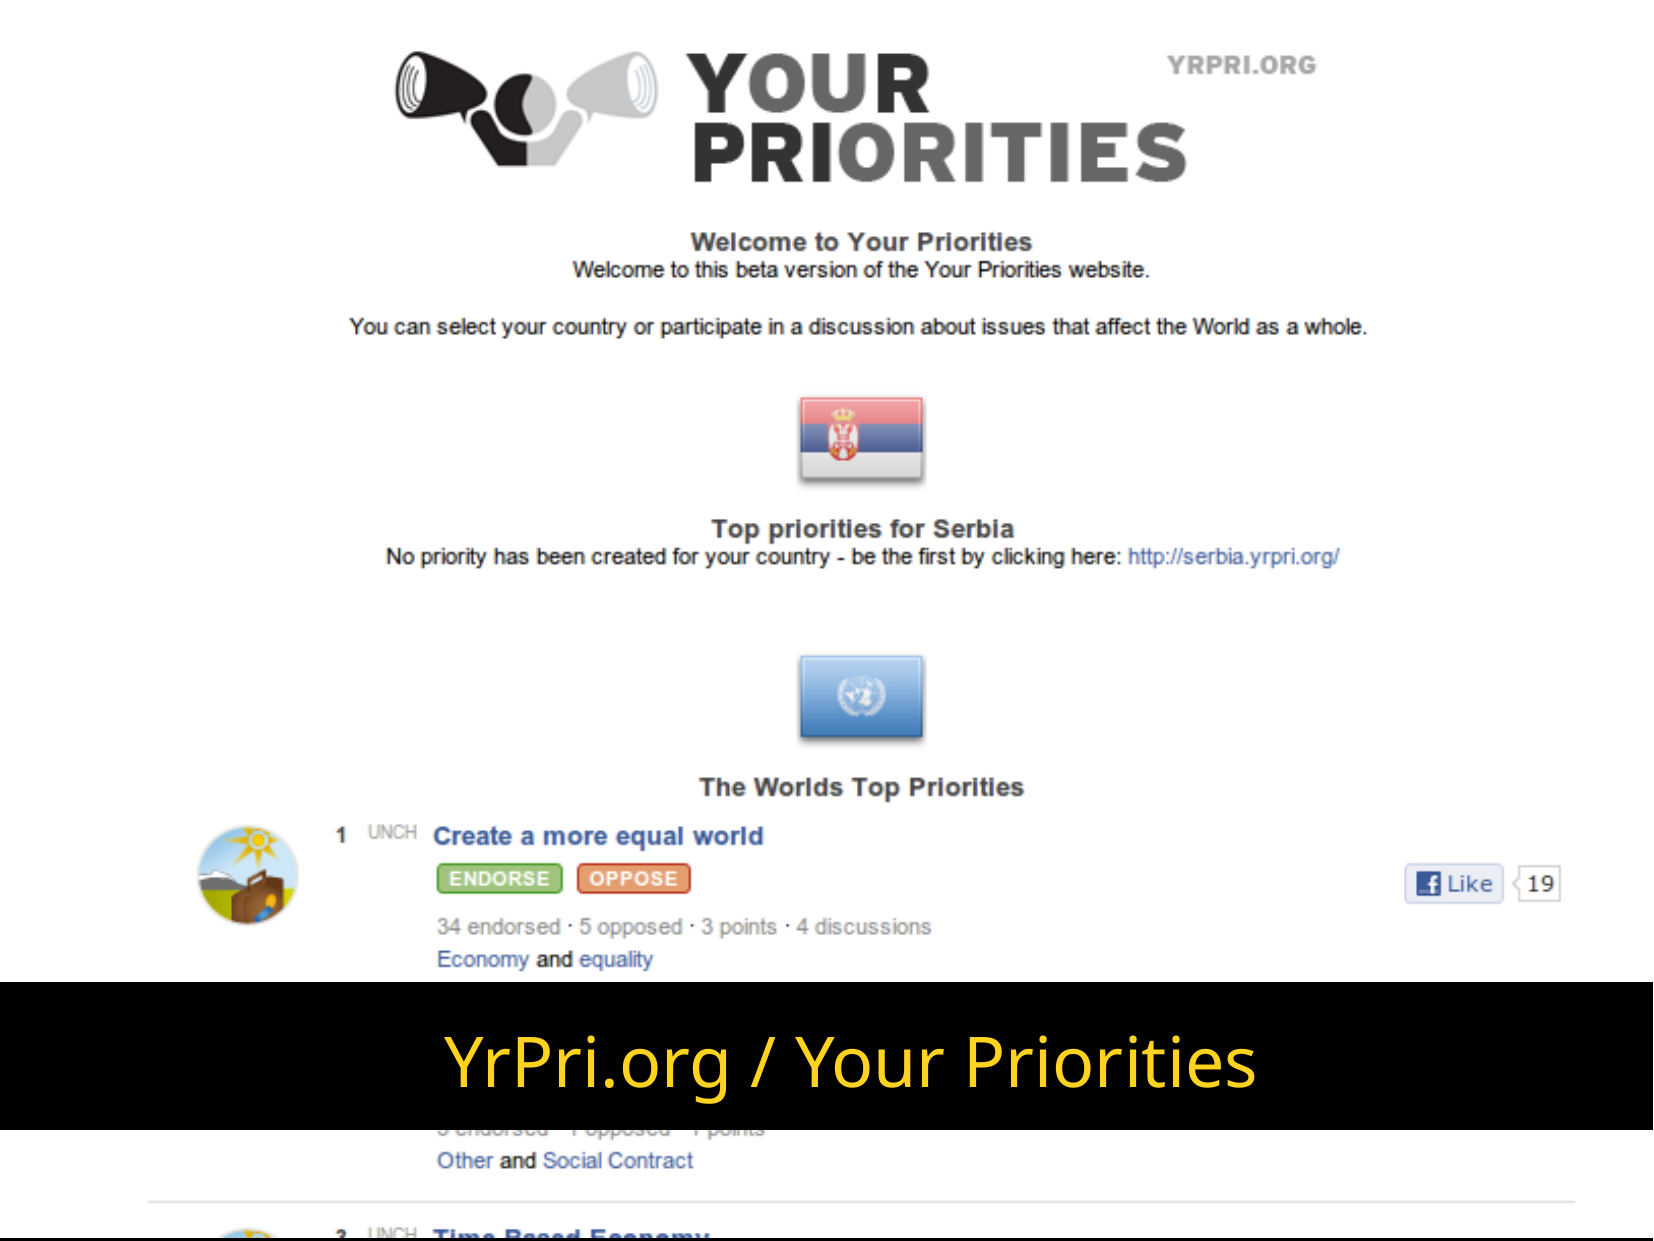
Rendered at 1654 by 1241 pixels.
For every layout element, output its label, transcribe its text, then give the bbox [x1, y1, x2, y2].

text_box [0, 982, 1653, 1130]
picture [0, 1130, 1653, 1238]
list YrPri.org / Your Priorities [83, 1012, 1572, 1110]
picture [0, 0, 1653, 982]
